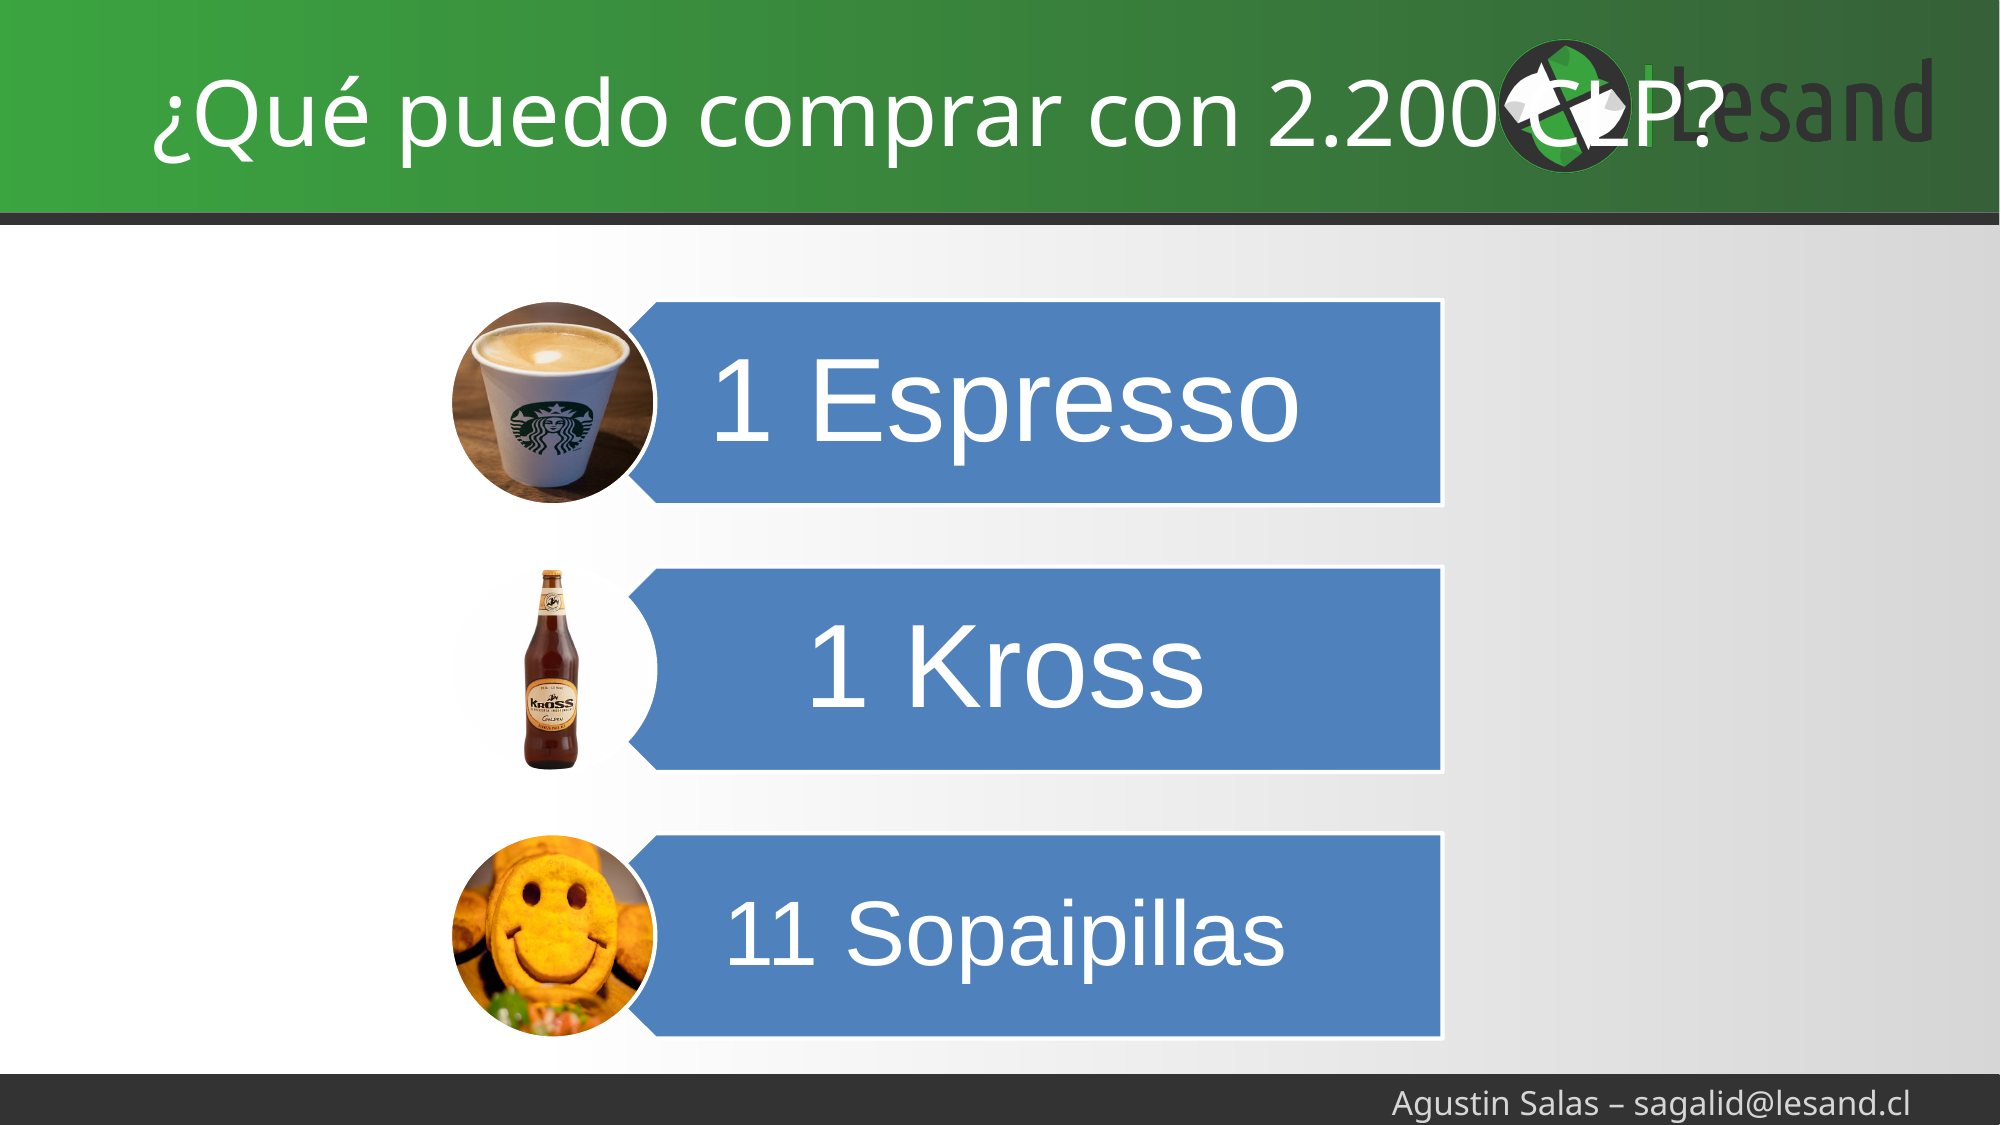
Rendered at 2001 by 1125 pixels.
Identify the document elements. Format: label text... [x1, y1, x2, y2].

text_box [450, 833, 656, 1039]
text_box ¿Qué puedo comprar con 2.200 CLP? [137, 59, 1863, 174]
text_box 1 Kross [625, 566, 1443, 772]
text_box [450, 299, 656, 506]
text_box 11 Sopaipillas [625, 833, 1443, 1039]
picture [1479, 26, 1996, 186]
text_box 1 Espresso [625, 299, 1443, 506]
text_box [450, 566, 656, 772]
